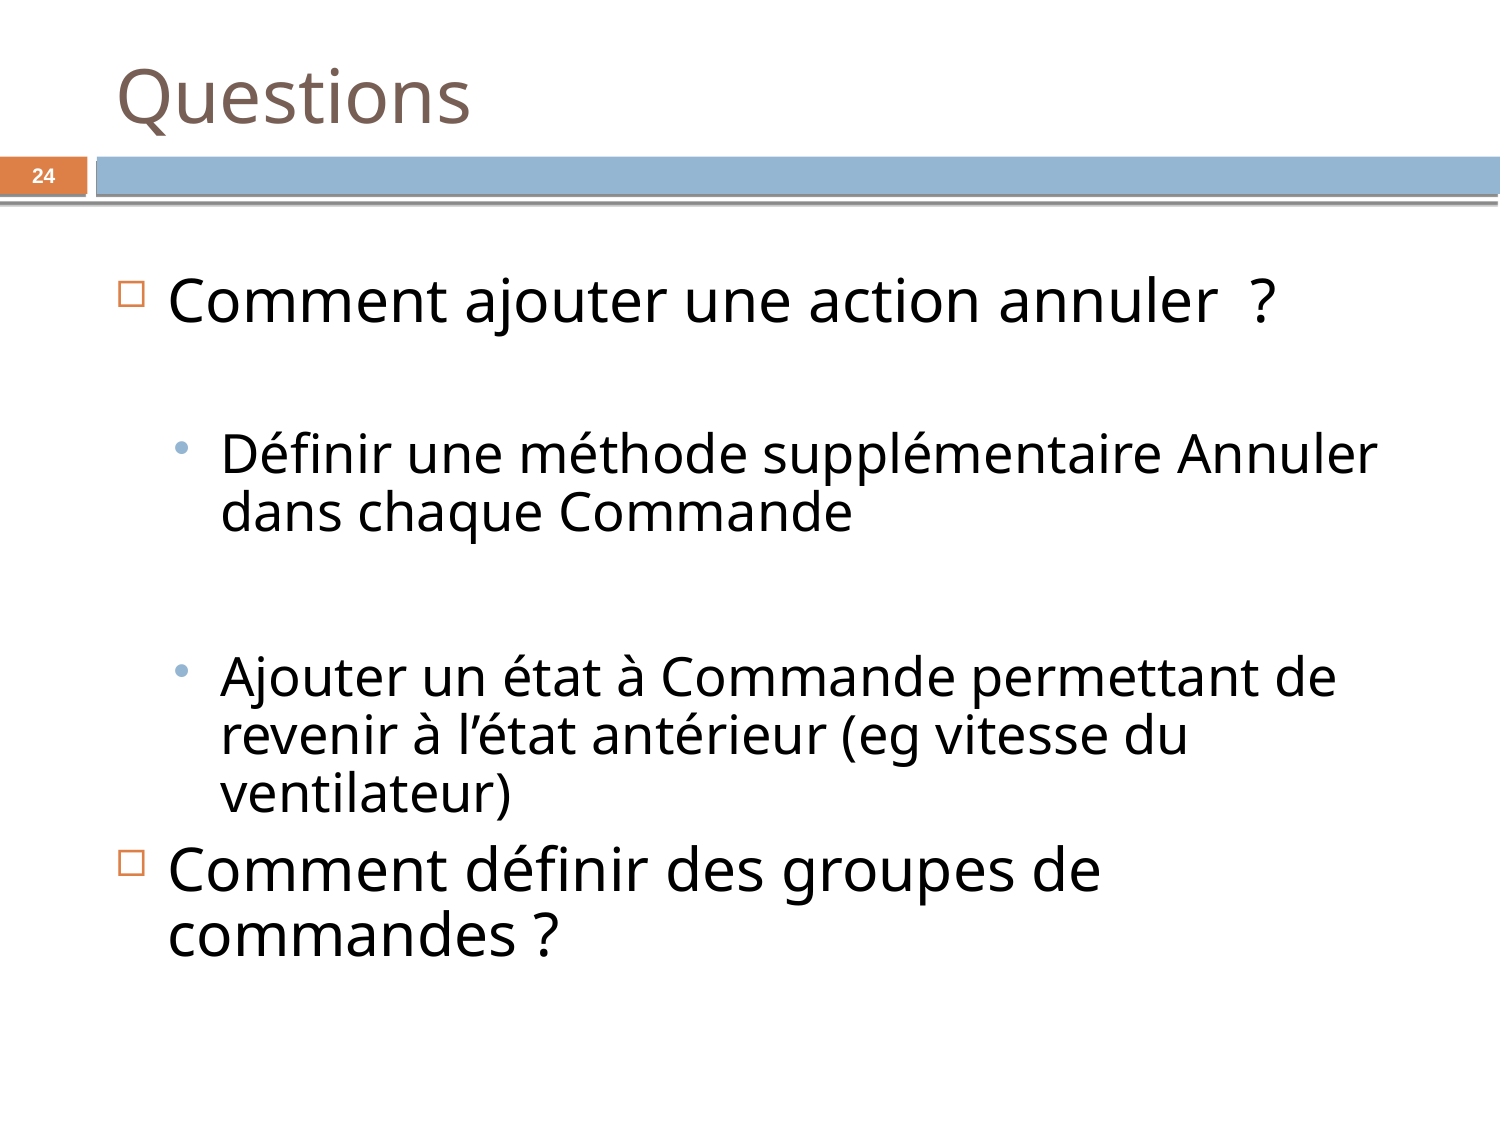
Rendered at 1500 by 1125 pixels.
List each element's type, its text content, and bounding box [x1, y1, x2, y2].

title Questions [100, 37, 1438, 149]
list Comment ajouter une action annuler ? Définir une méthode supplémentaire Annuler dans chaque Commande Ajouter un état à Commande permettant de revenir à l’état antérieur (eg vitesse du ventilateur) Comment définir des groupes de commandes ? [100, 262, 1438, 1000]
slide_number <numéro> [0, 155, 88, 196]
